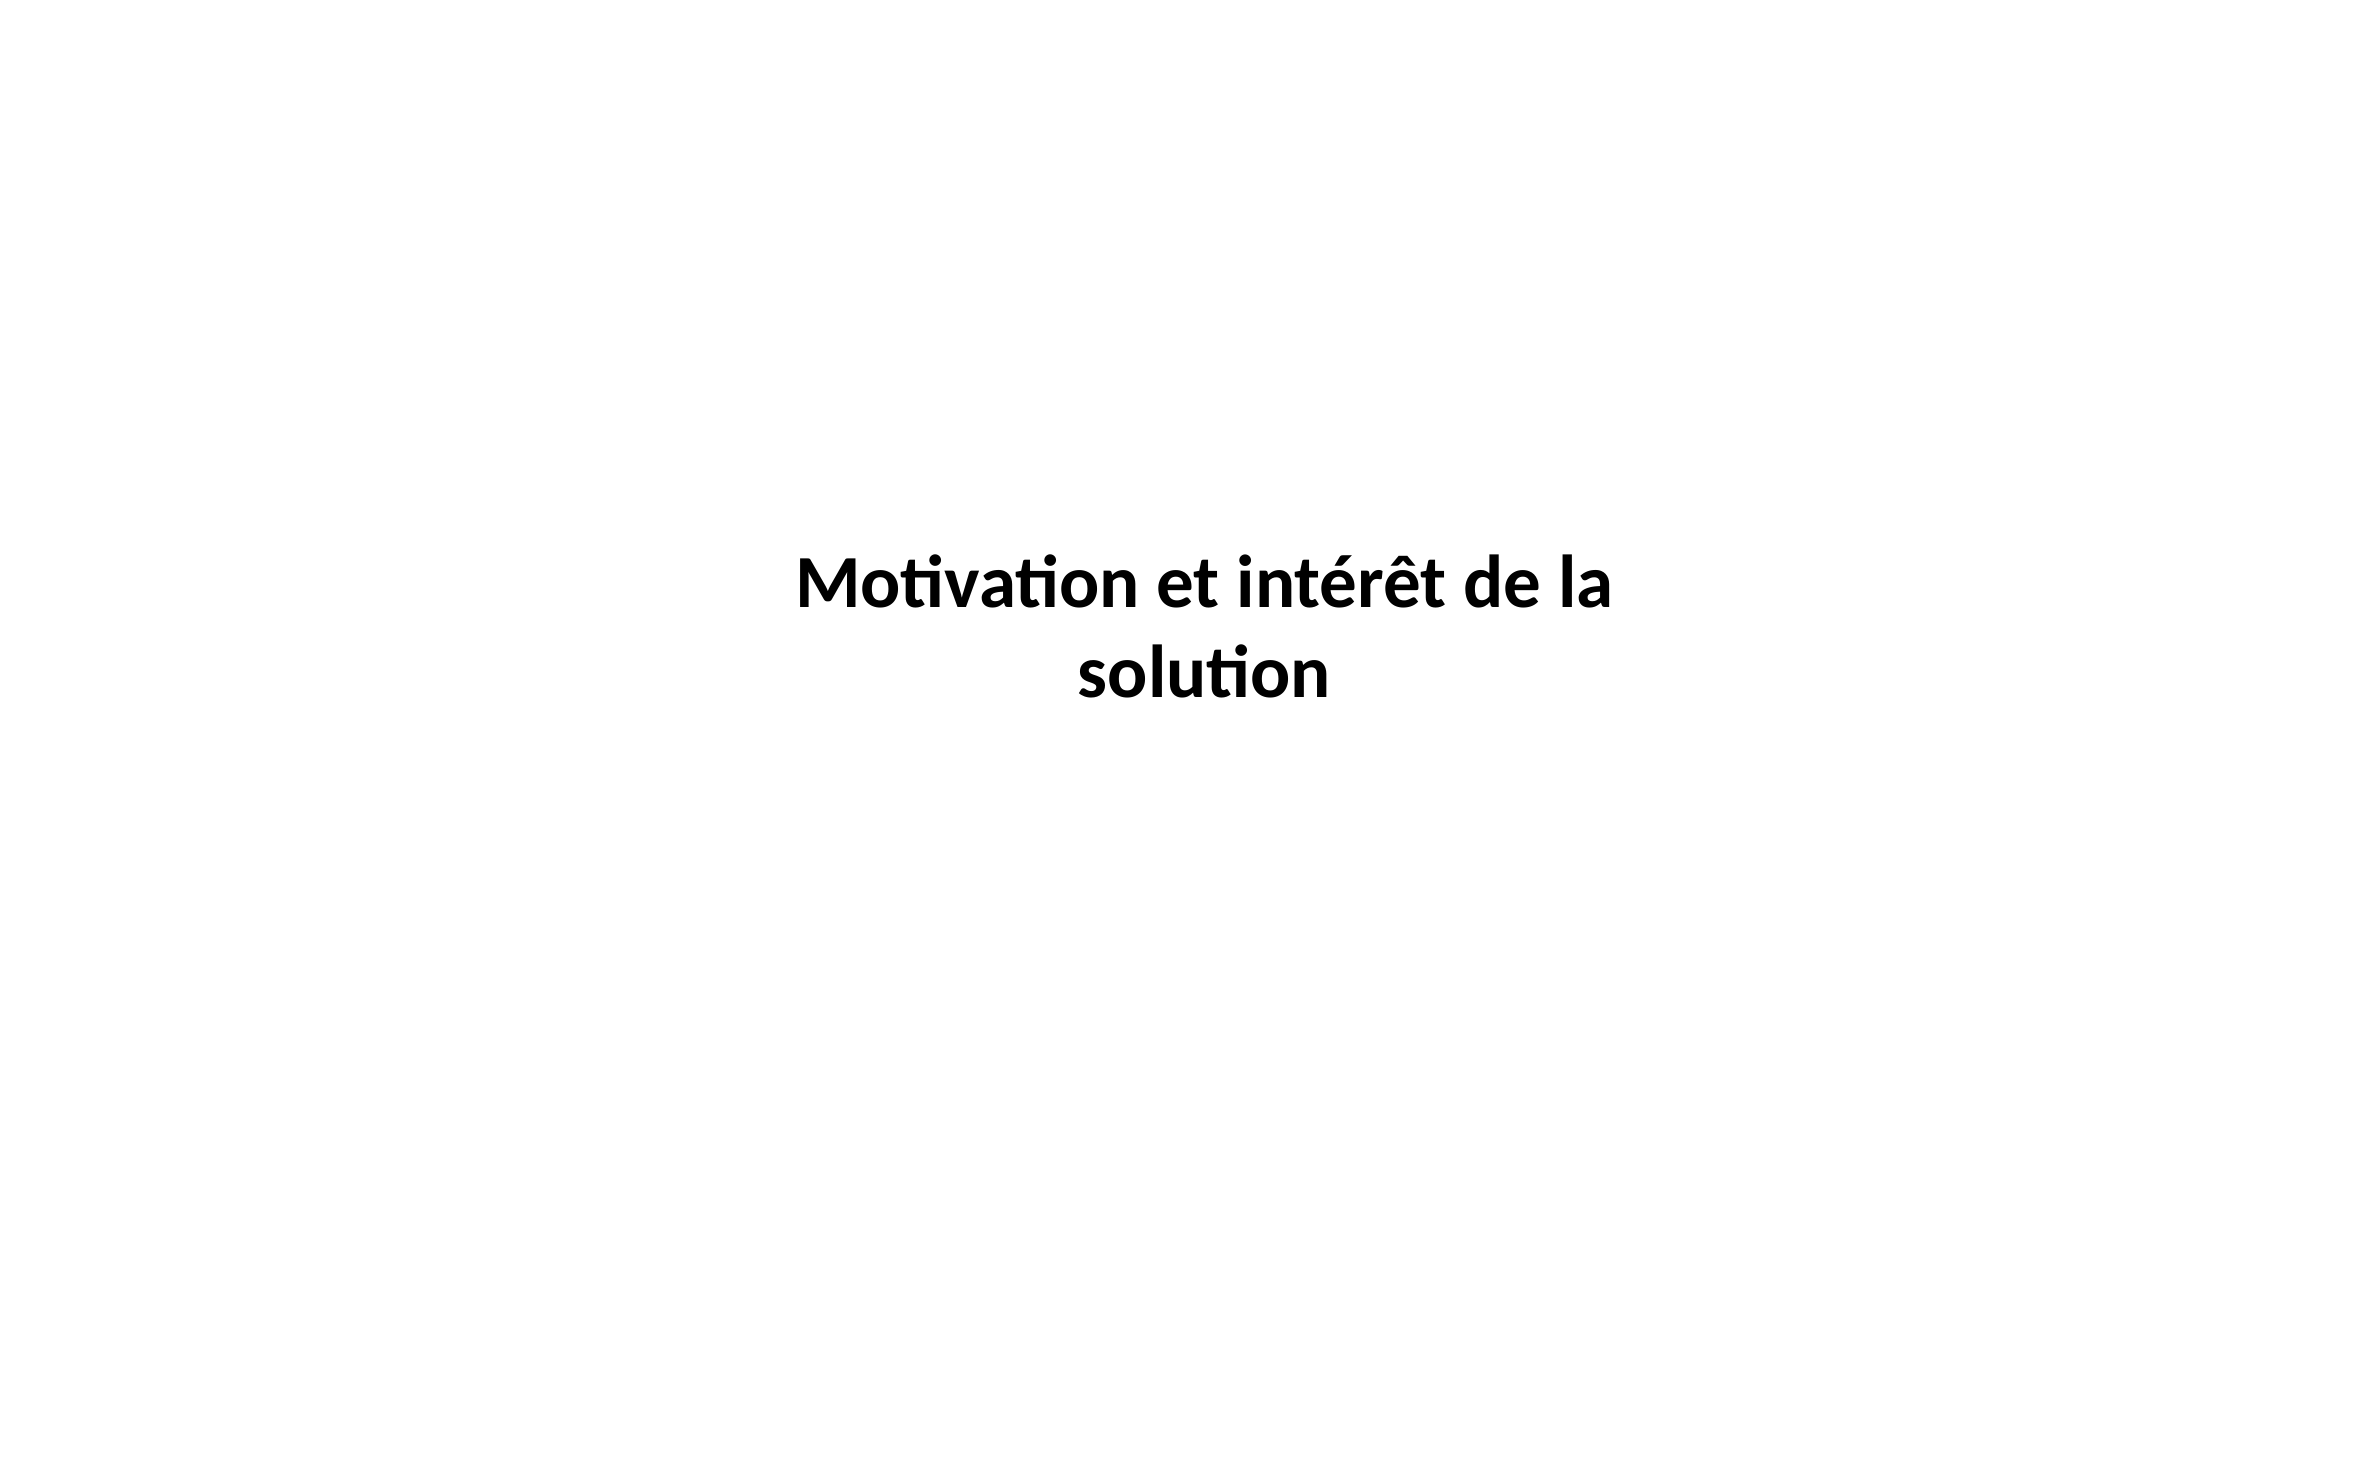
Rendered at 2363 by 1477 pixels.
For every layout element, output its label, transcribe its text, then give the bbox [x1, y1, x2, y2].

text_box Motivation et intérêt de la solution [767, 525, 1642, 721]
